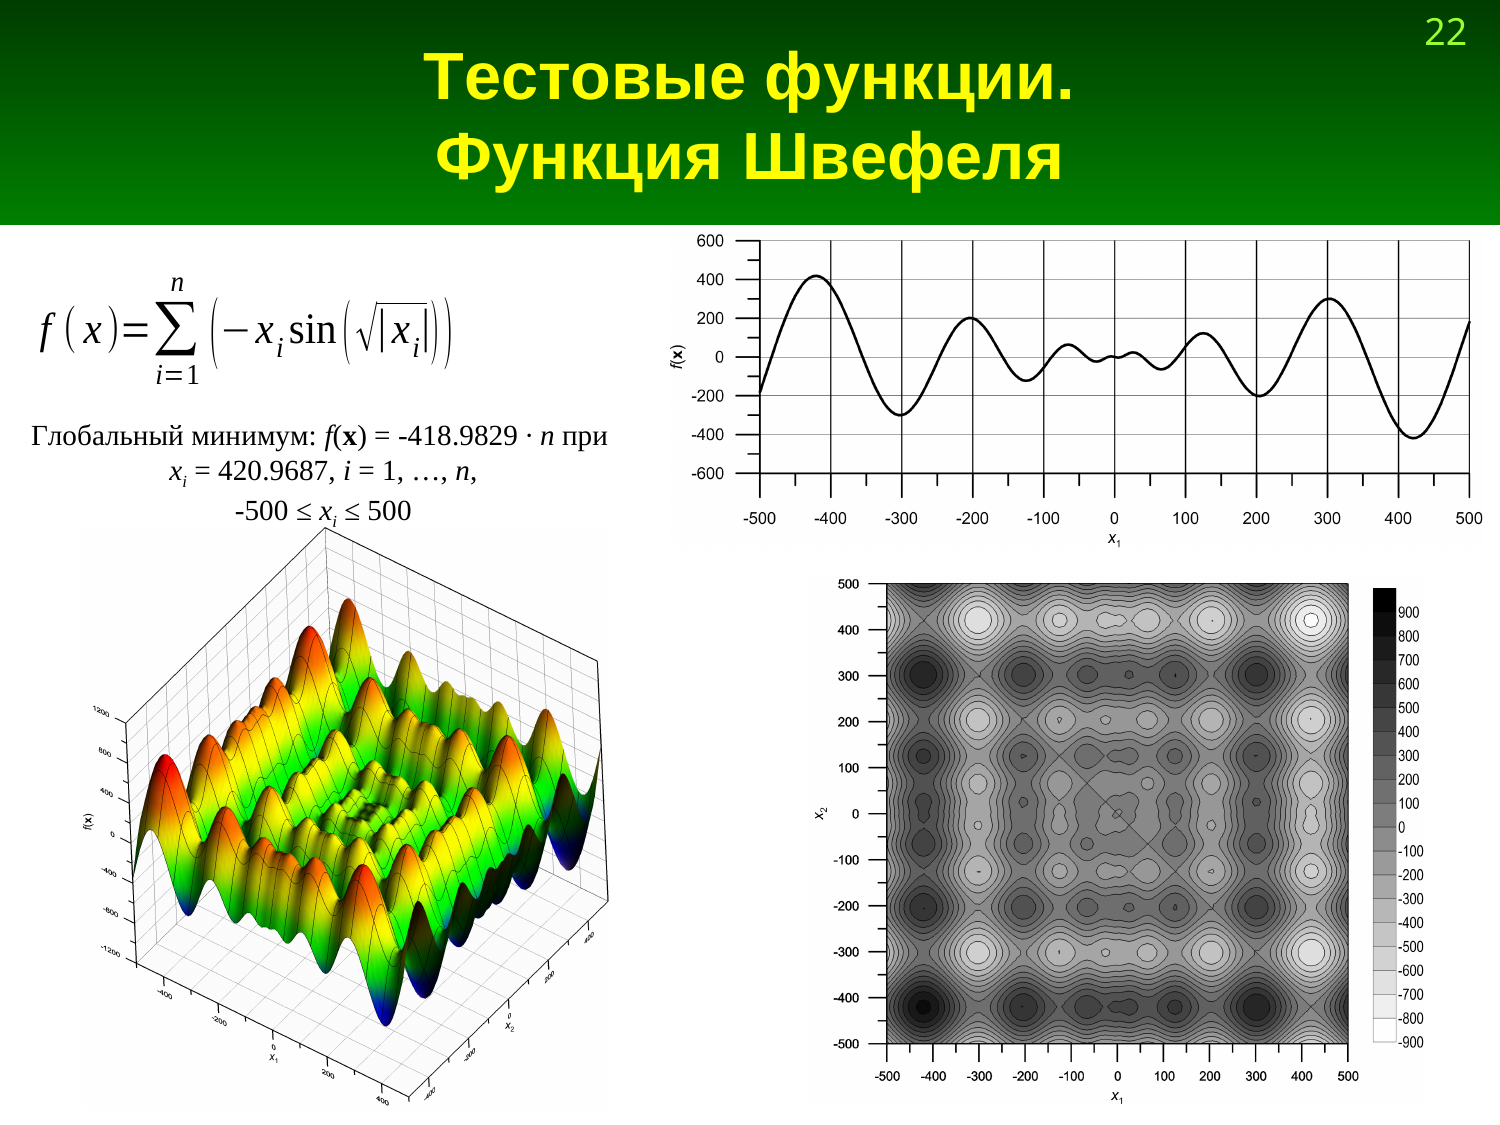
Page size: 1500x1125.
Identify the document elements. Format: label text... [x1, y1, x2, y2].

picture [81, 527, 609, 1110]
picture [809, 576, 1424, 1106]
picture [667, 231, 1483, 549]
chart [29, 267, 467, 392]
text_box Глобальный минимум: f(x) = -418.9829 ∙ n при xi = 420.9687, i = 1, …, n, -500 ≤ xi ≤ 500 [16, 408, 631, 539]
title Тестовые функции. Функция Швефеля [112, 18, 1388, 207]
